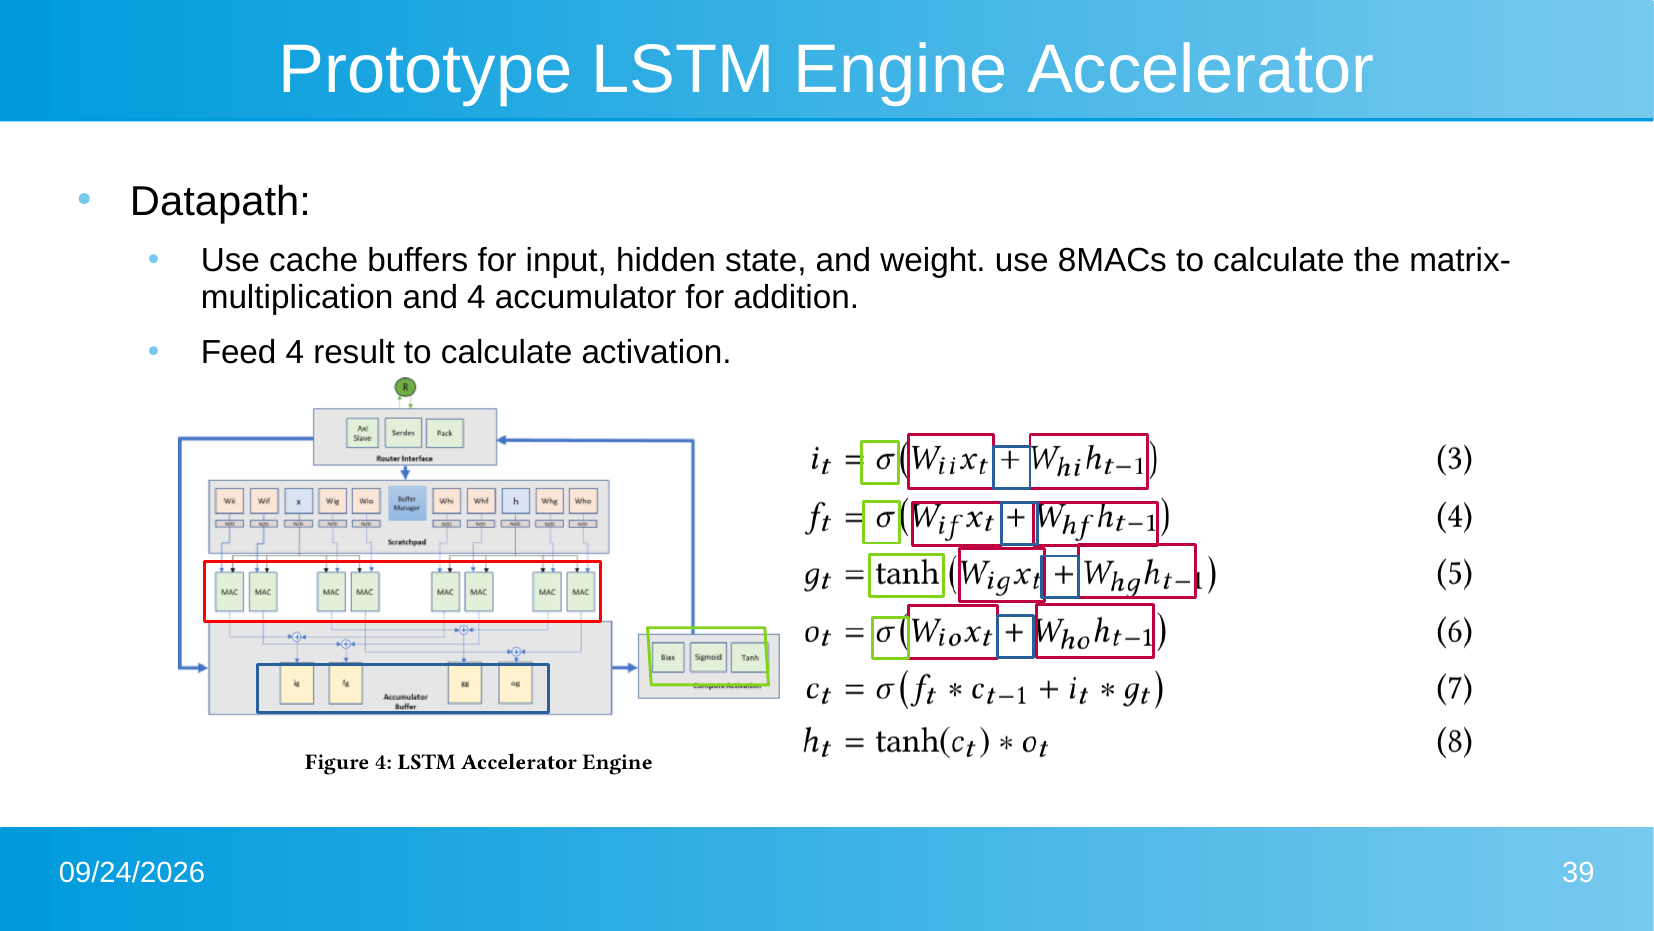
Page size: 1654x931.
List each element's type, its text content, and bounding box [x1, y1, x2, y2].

picture [155, 370, 782, 779]
picture [792, 417, 1478, 769]
list Datapath: Use cache buffers for input, hidden state, and weight. use 8MACs to calculate the matrix-multiplication and 4 accumulator for addition. Feed 4 result to calculate activation. [59, 177, 1595, 768]
title Prototype LSTM Engine Accelerator [59, 29, 1595, 108]
